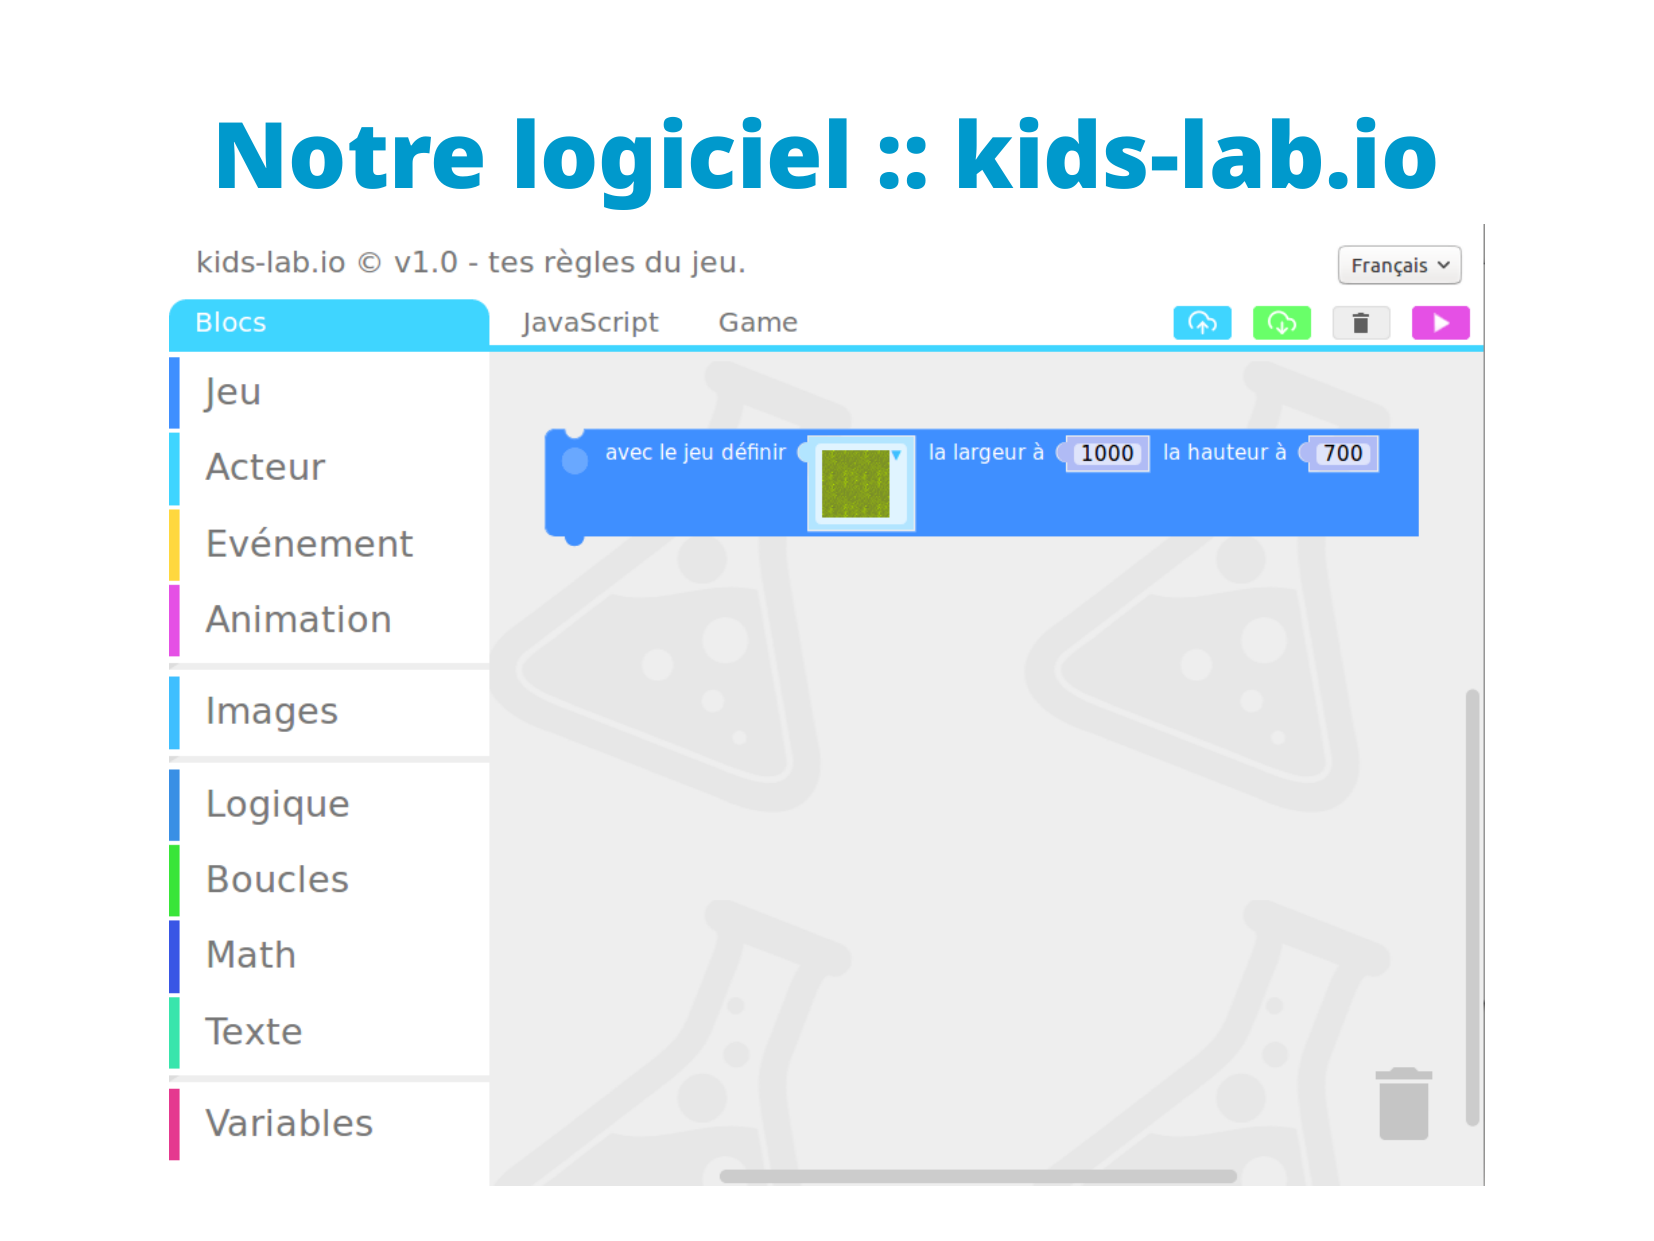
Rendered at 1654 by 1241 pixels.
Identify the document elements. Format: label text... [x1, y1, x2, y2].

picture [169, 224, 1485, 1186]
title Notre logiciel :: kids-lab.io [82, 49, 1571, 257]
